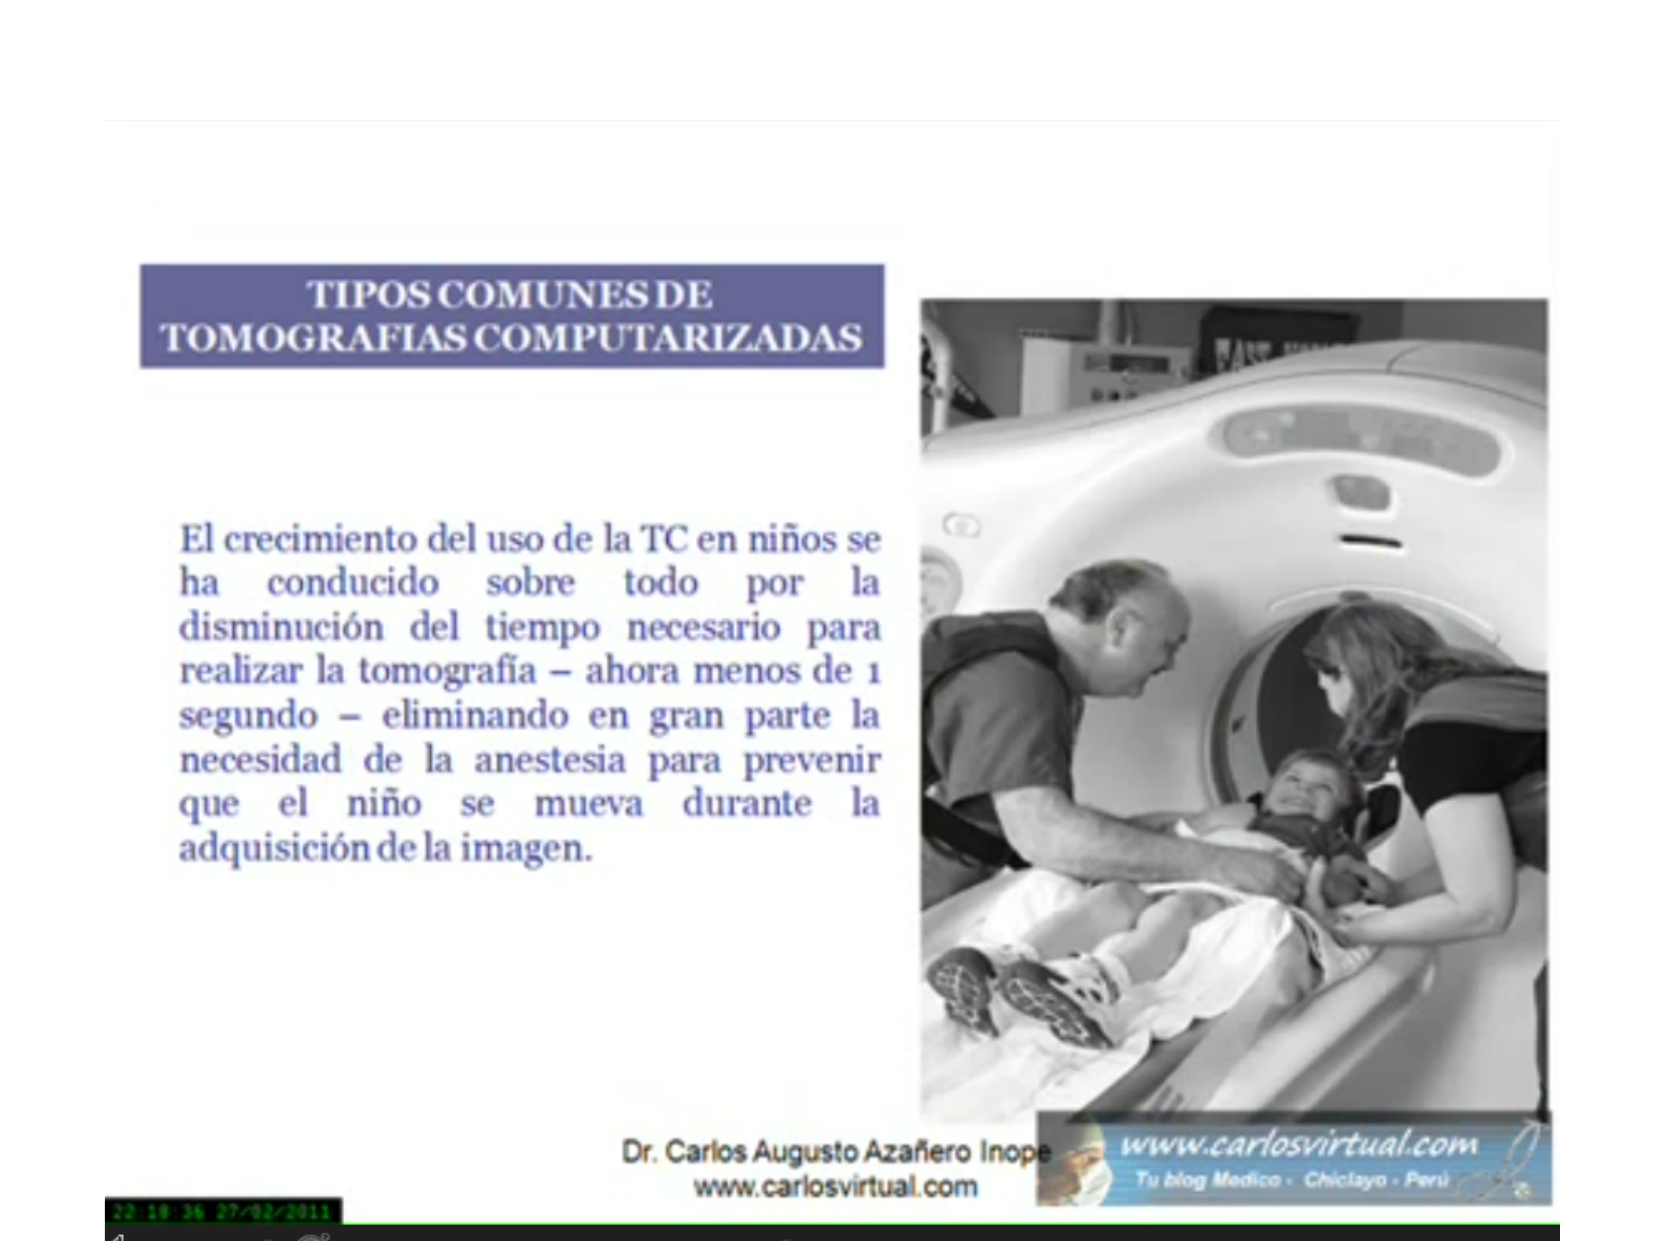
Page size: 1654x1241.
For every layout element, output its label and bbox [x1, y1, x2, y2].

picture [104, 120, 1561, 1241]
